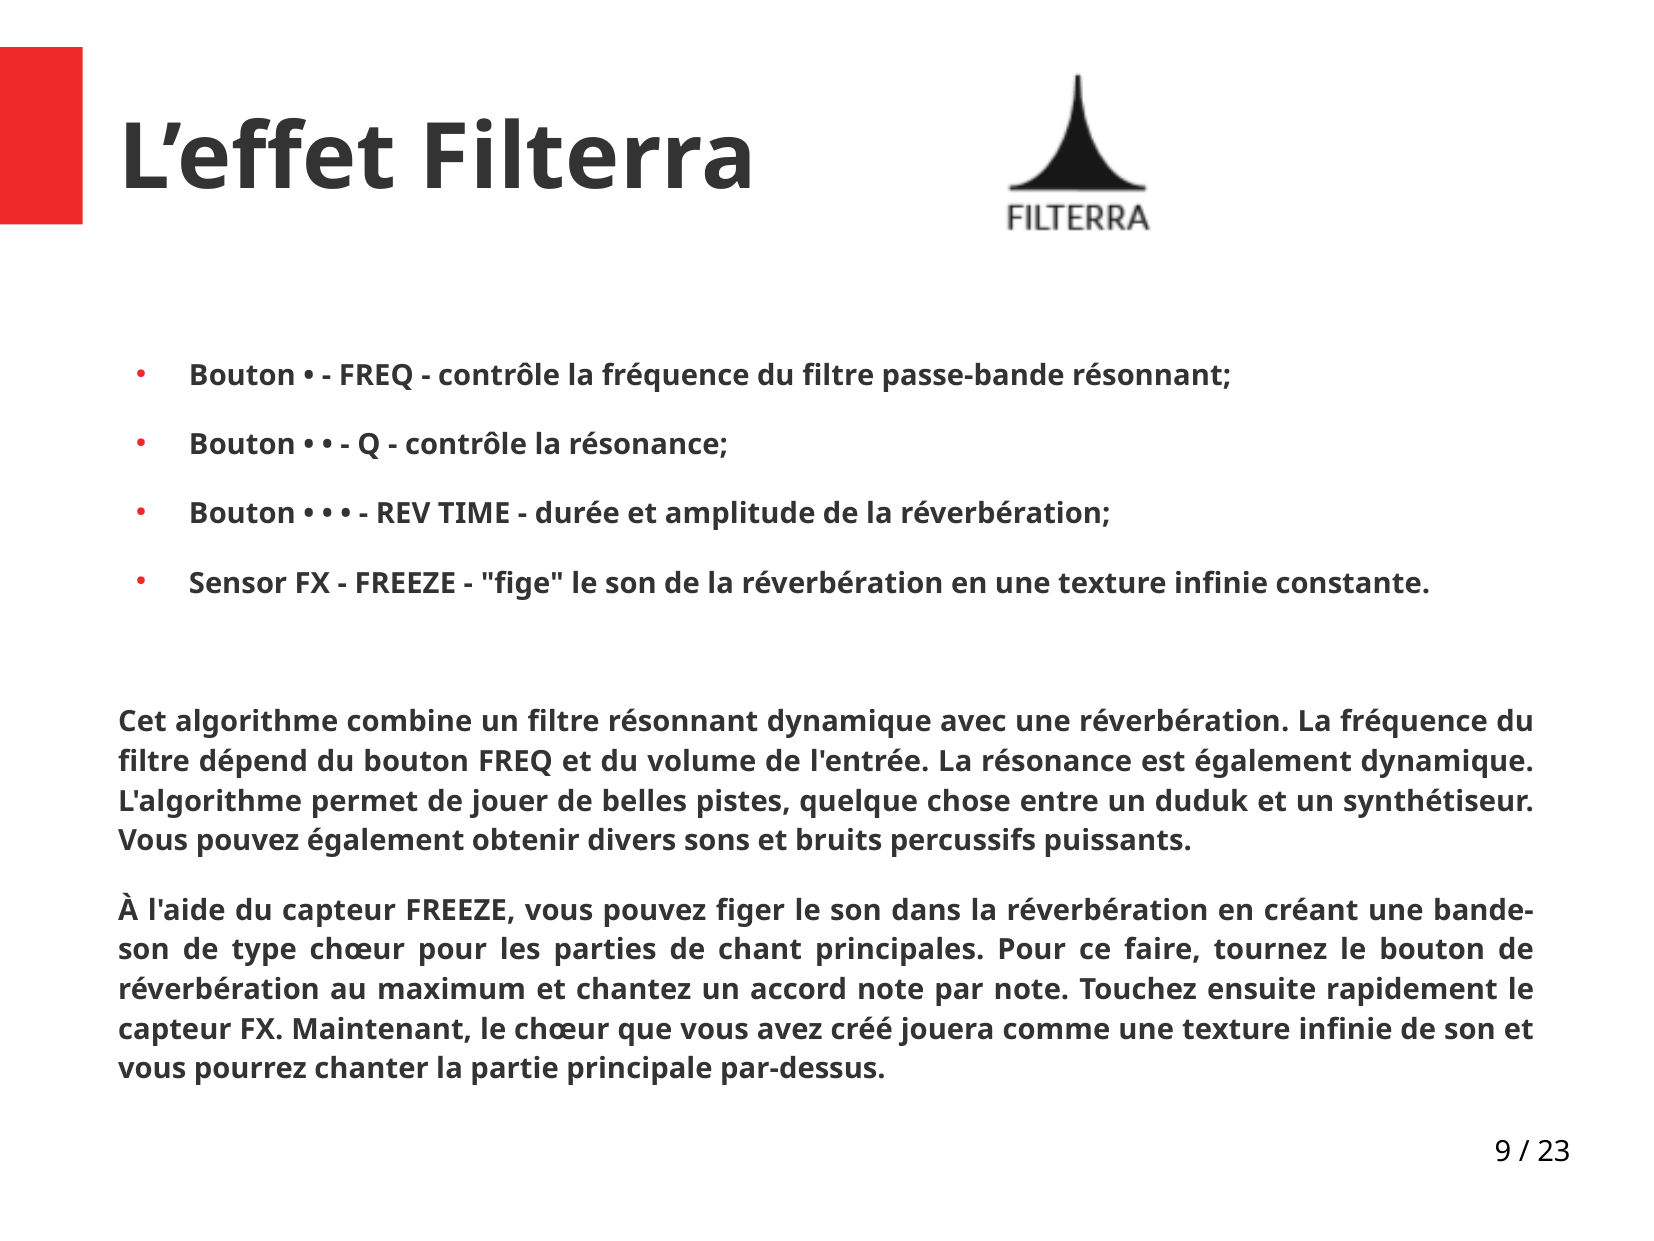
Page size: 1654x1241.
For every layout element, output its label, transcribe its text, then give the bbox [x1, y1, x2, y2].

picture [984, 49, 1182, 253]
list Bouton • - FREQ - contrôle la fréquence du filtre passe-bande résonnant; Bouton • • - Q - contrôle la résonance; Bouton • • • - REV TIME - durée et amplitude de la réverbération; Sensor FX - FREEZE - "fige" le son de la réverbération en une texture infinie constante. Cet algorithme combine un filtre résonnant dynamique avec une réverbération. La fréquence du filtre dépend du bouton FREQ et du volume de l'entrée. La résonance est également dynamique. L'algorithme permet de jouer de belles pistes, quelque chose entre un duduk et un synthétiseur. Vous pouvez également obtenir divers sons et bruits percussifs puissants. À l'aide du capteur FREEZE, vous pouvez figer le son dans la réverbération en créant une bande-son de type chœur pour les parties de chant principales. Pour ce faire, tournez le bouton de réverbération au maximum et chantez un accord note par note. Touchez ensuite rapidement le capteur FX. Maintenant, le chœur que vous avez créé jouera comme une texture infinie de son et vous pourrez chanter la partie principale par-dessus. [118, 354, 1536, 1074]
title L’effet Filterra [118, 49, 1571, 257]
